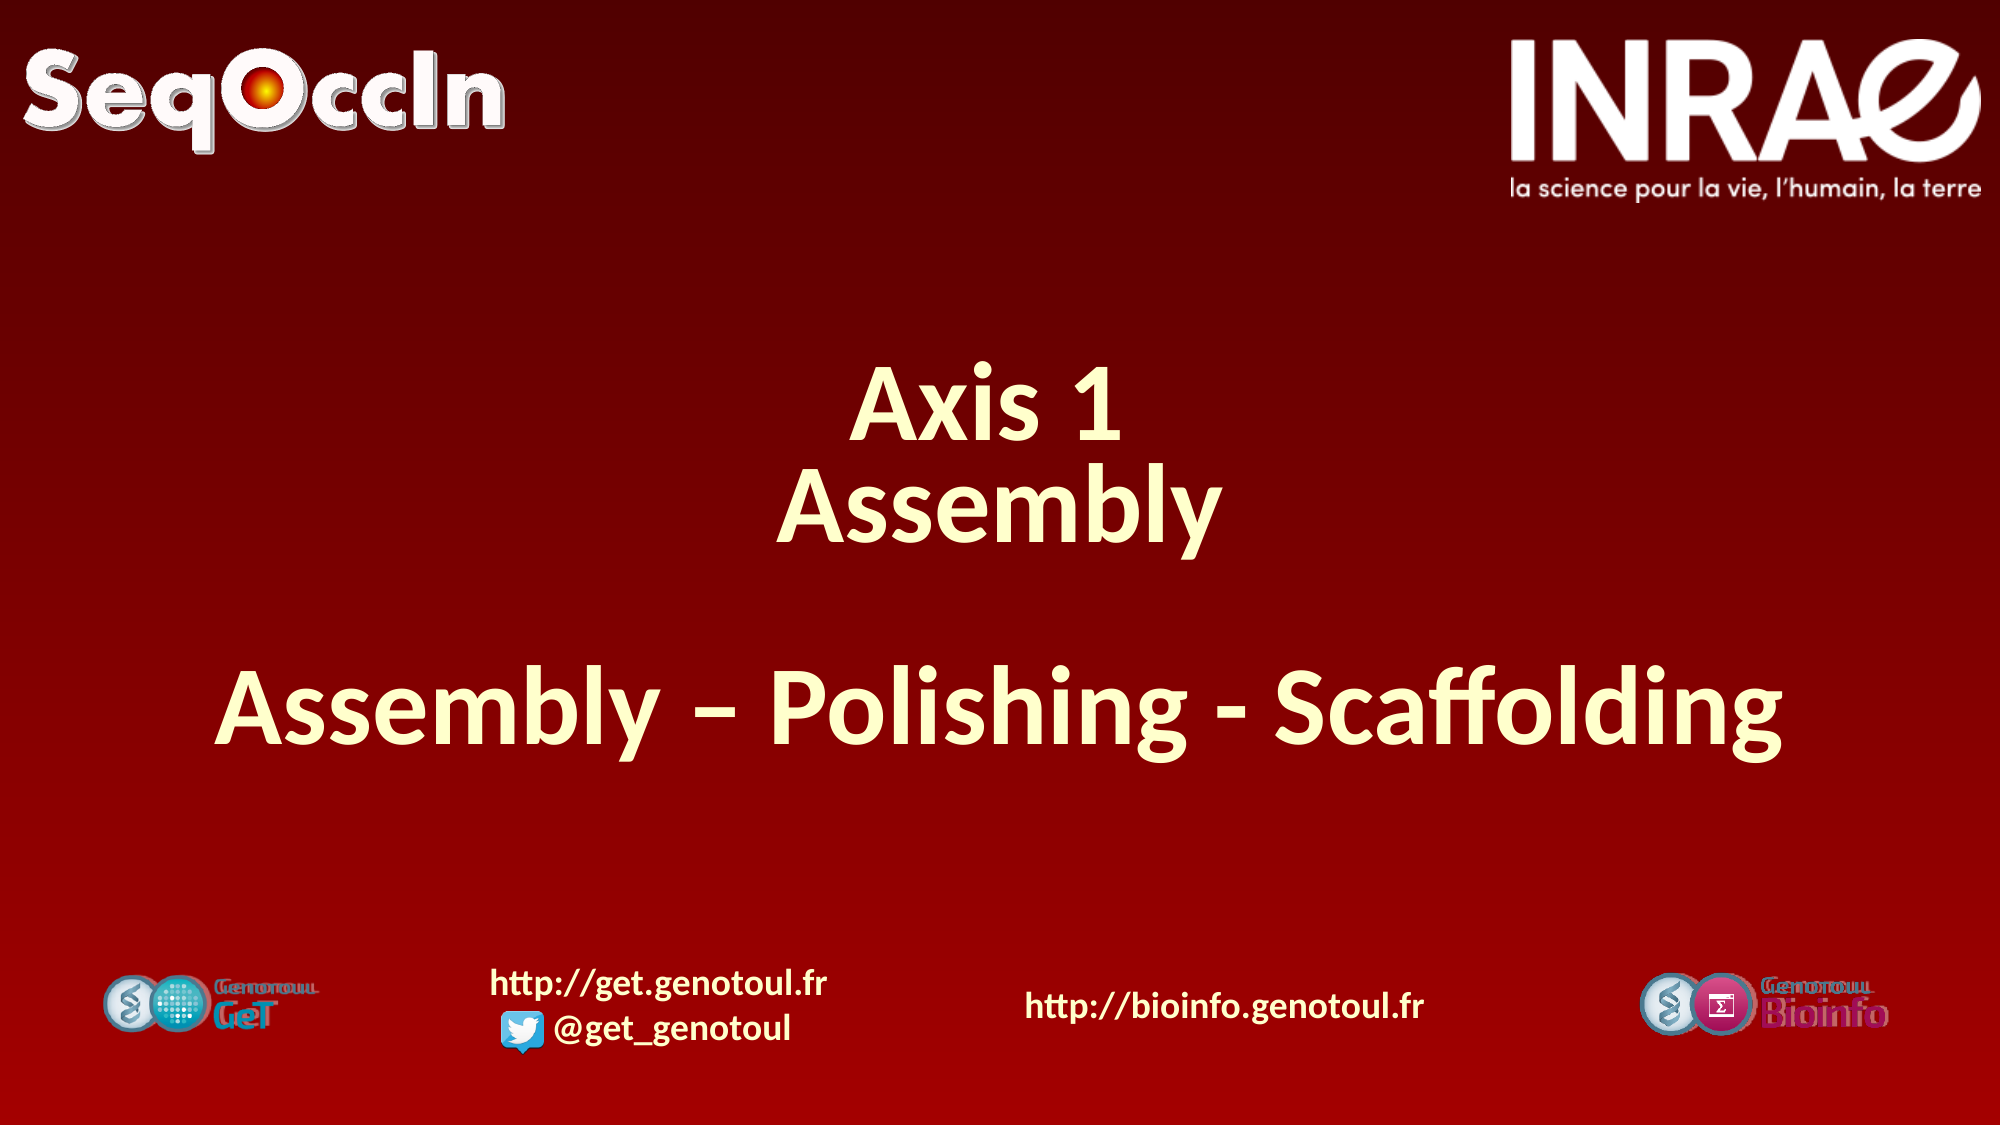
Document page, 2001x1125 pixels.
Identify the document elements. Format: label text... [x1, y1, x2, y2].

picture [95, 967, 321, 1040]
picture [1631, 964, 1894, 1044]
picture [1511, 39, 1981, 203]
text_box Axis 1 Assembly Assembly – Polishing - Scaffolding [0, 258, 2000, 867]
picture [3, 25, 523, 166]
picture [501, 1011, 544, 1055]
